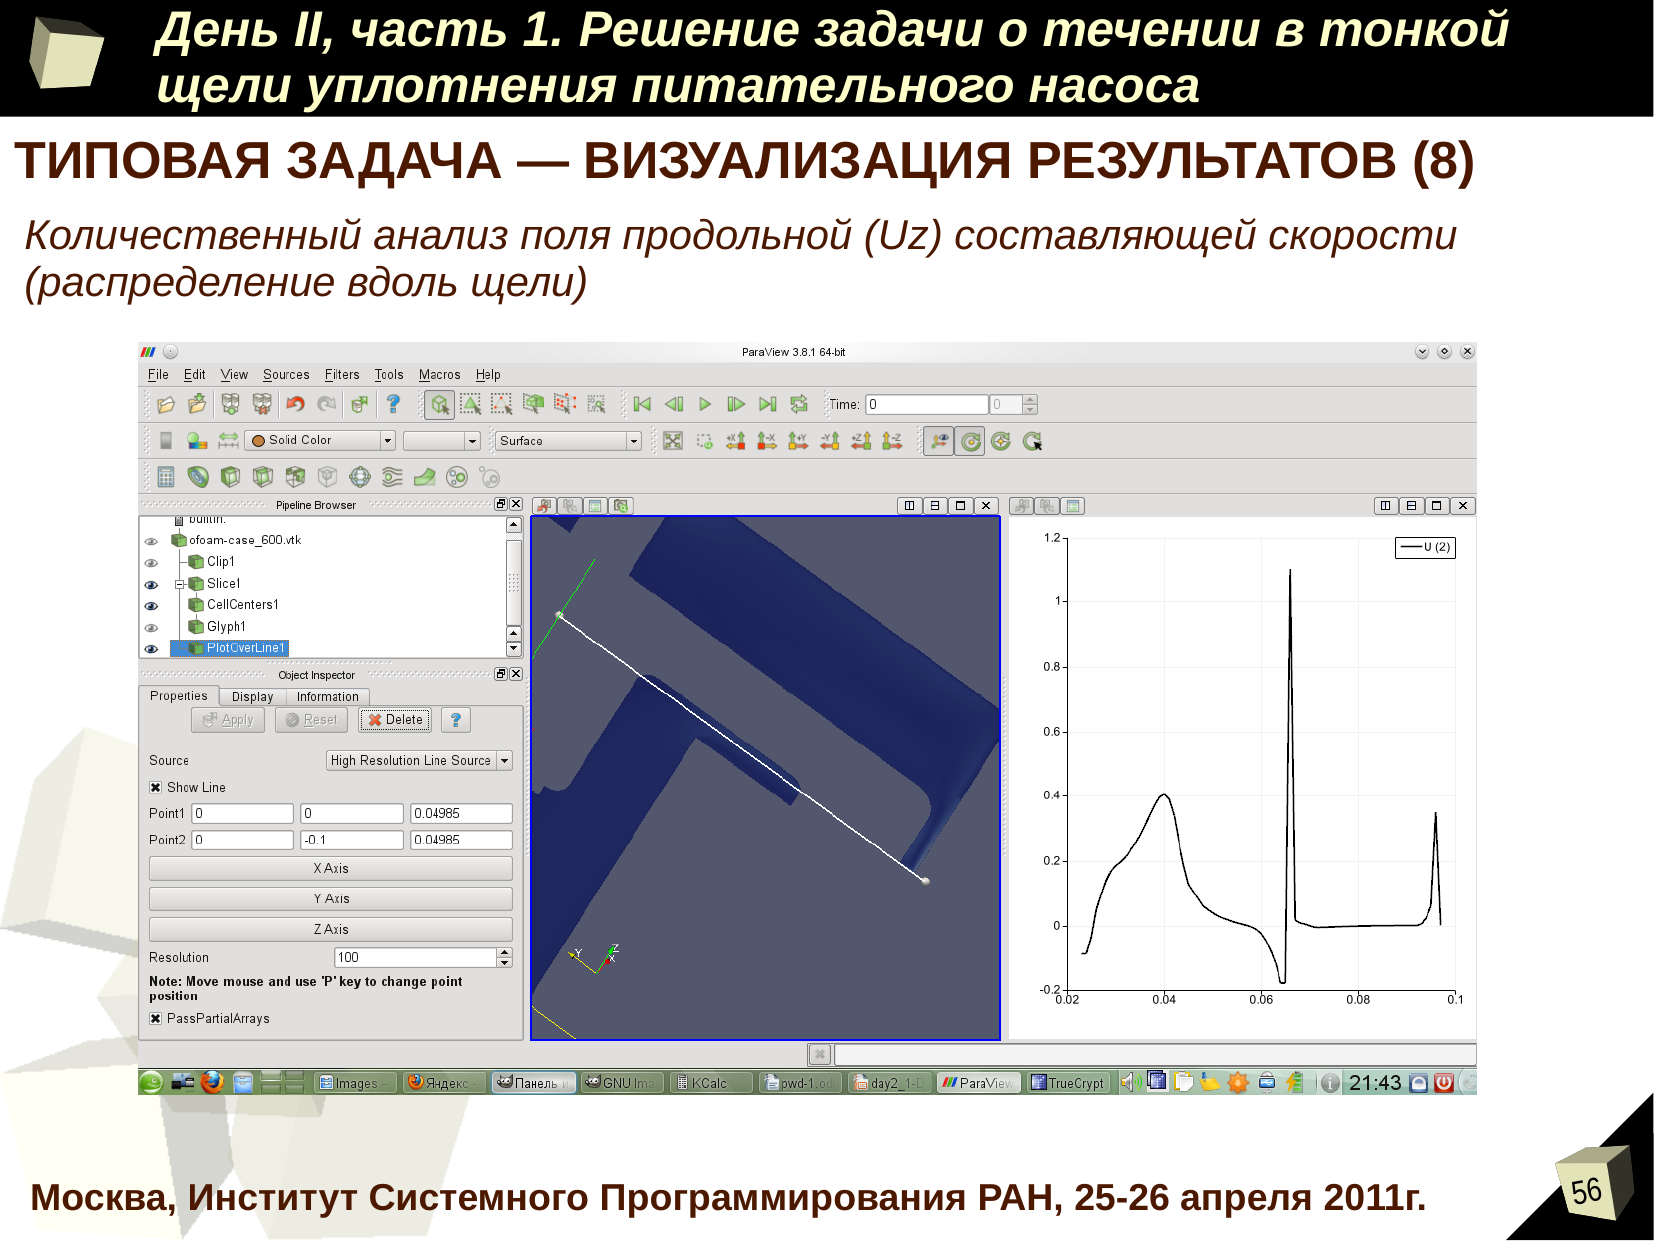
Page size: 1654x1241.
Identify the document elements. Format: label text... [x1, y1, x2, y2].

picture [0, 342, 1477, 1241]
text_box ТИПОВАЯ ЗАДАЧА — ВИЗУАЛИЗАЦИЯ РЕЗУЛЬТАТОВ (8) [0, 124, 1654, 214]
text_box Количественный анализ поля продольной (Uz) составляющей скорости (распределение вдоль щели) [9, 204, 1654, 313]
picture [464, 1193, 472, 1198]
